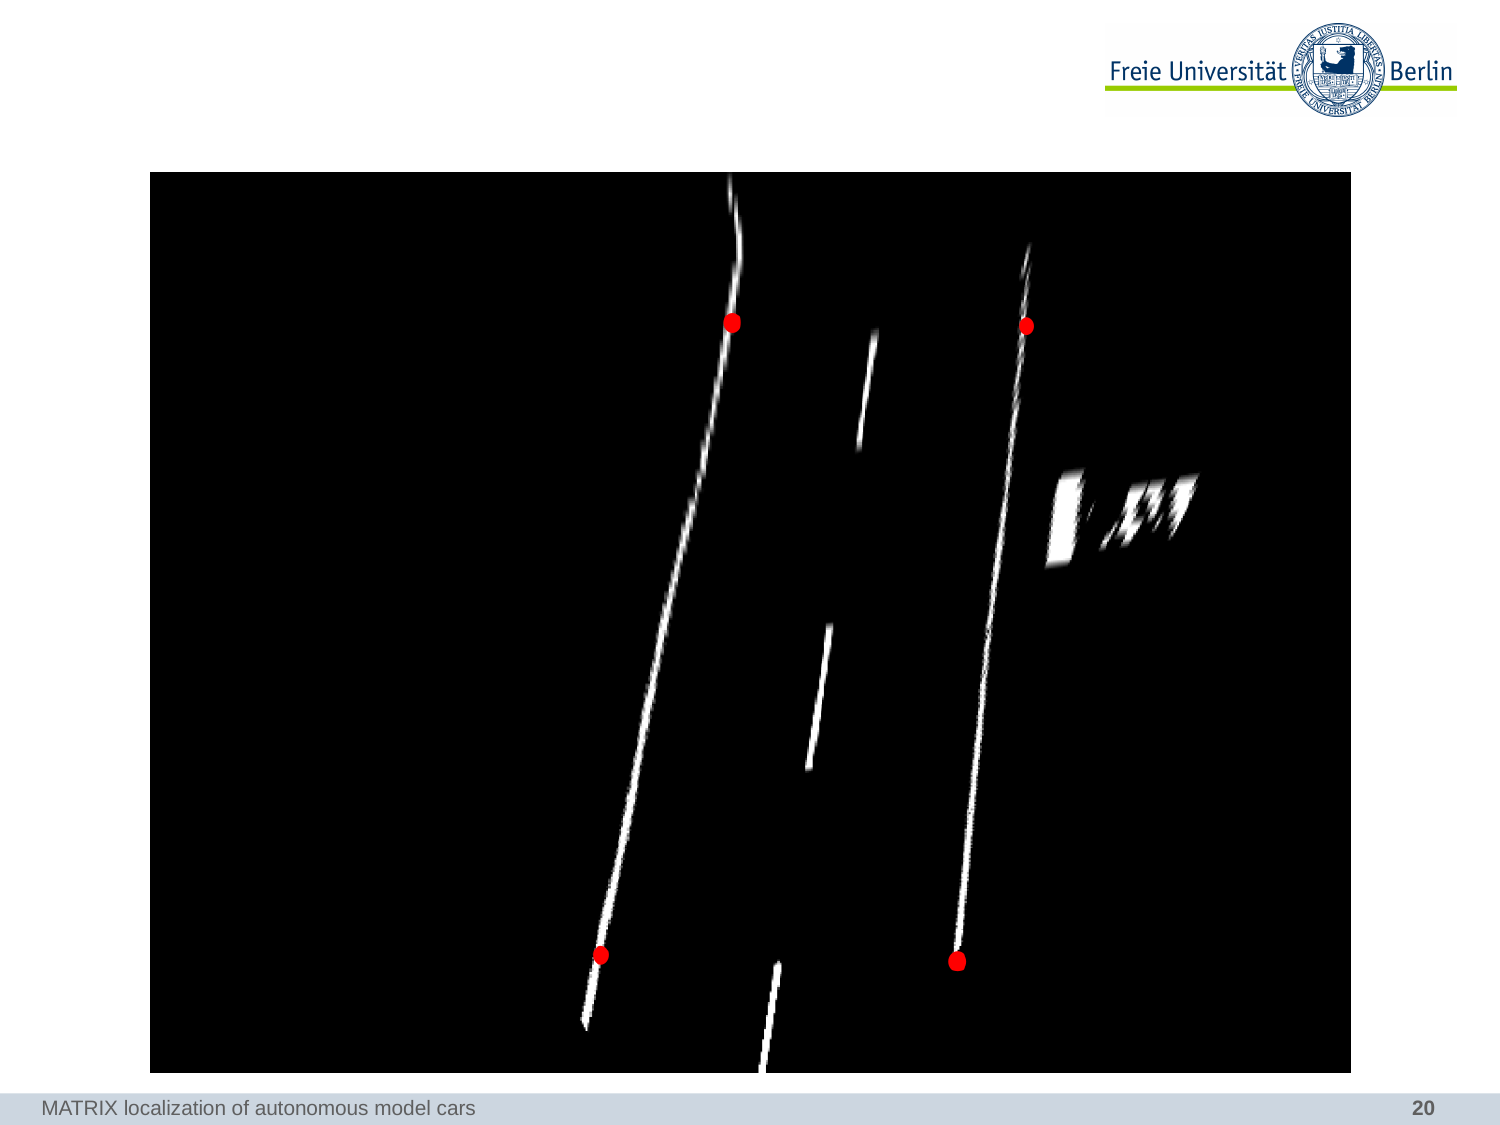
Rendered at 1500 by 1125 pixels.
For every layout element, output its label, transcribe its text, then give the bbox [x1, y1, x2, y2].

picture [150, 172, 1351, 1073]
footer MATRIX localization of autonomous model cars [41, 1087, 1022, 1125]
title [41, 155, 1459, 226]
picture [1105, 23, 1457, 117]
